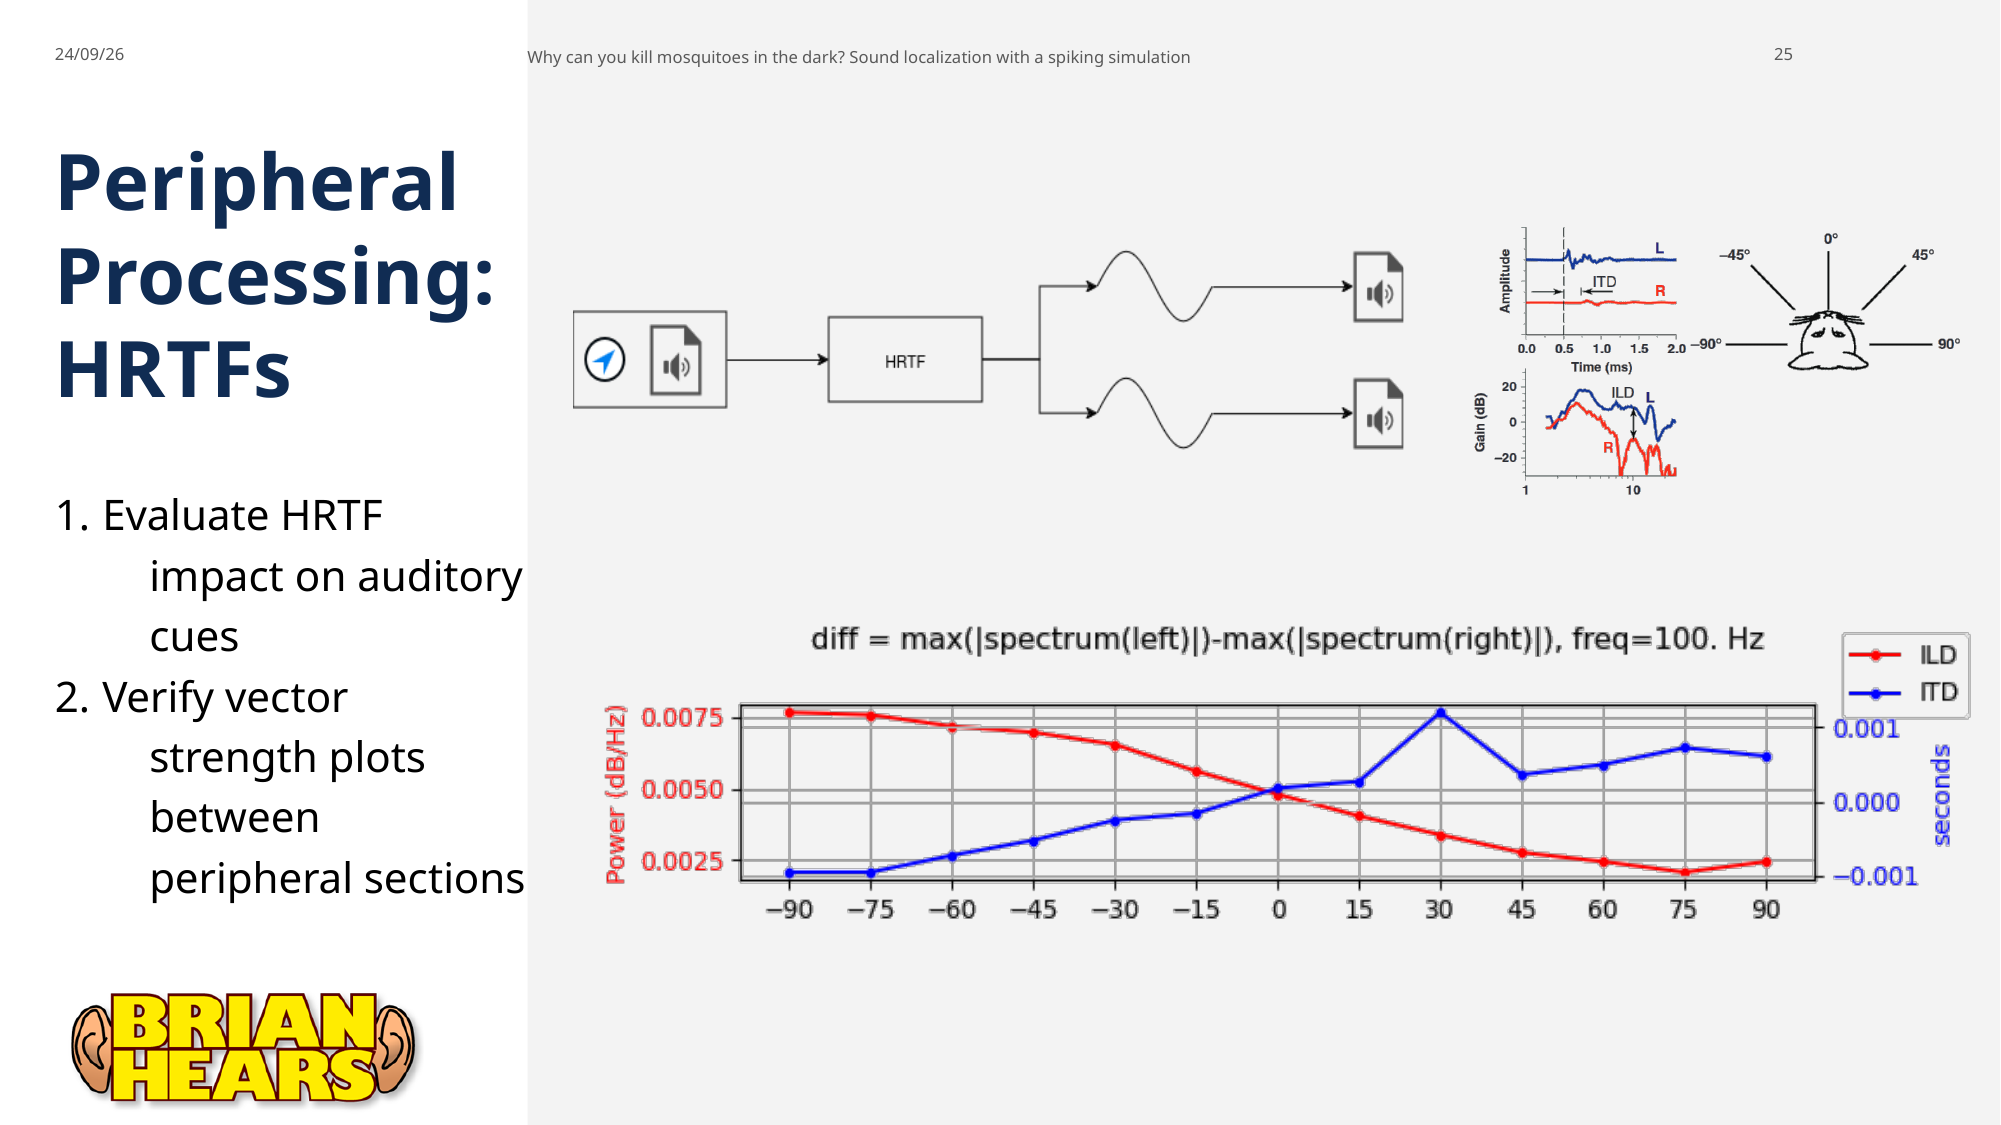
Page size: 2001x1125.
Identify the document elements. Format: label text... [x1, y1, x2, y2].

picture [45, 981, 424, 1119]
picture [1462, 222, 1960, 496]
picture [563, 240, 1404, 479]
slide_number [1774, 6, 1946, 67]
list Evaluate HRTF impact on auditory cues Verify vector strength plots between peripheral sections [54, 478, 528, 967]
picture [595, 620, 1981, 953]
slide_number [54, 6, 446, 67]
footer Why can you kill mosquitoes in the dark? Sound localization with a spiking simulation [527, 6, 1203, 67]
title Peripheral Processing: HRTFs [54, 132, 538, 420]
